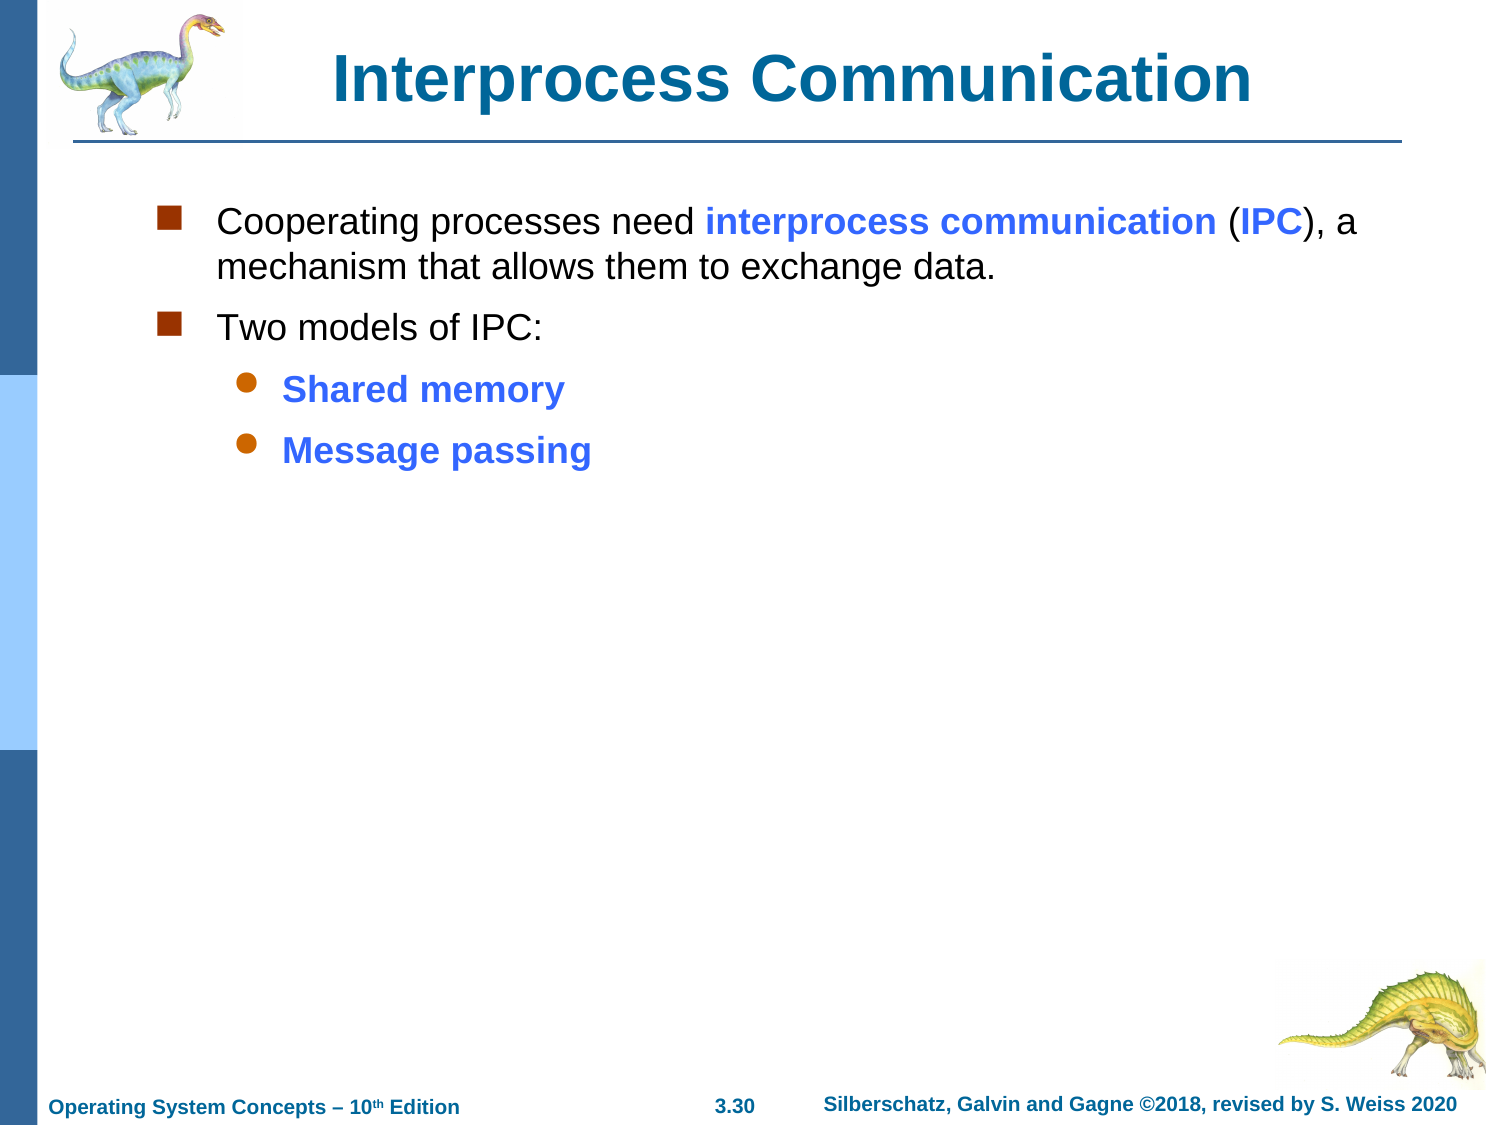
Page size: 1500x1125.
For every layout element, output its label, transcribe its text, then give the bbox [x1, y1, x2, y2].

list Cooperating processes need interprocess communication (IPC), a mechanism that allows them to exchange data. Two models of IPC: Shared memory Message passing [145, 189, 1374, 933]
title Interprocess Communication [161, 27, 1426, 123]
picture [1275, 959, 1486, 1090]
picture [46, 0, 243, 149]
picture [1140, 1096, 1148, 1101]
